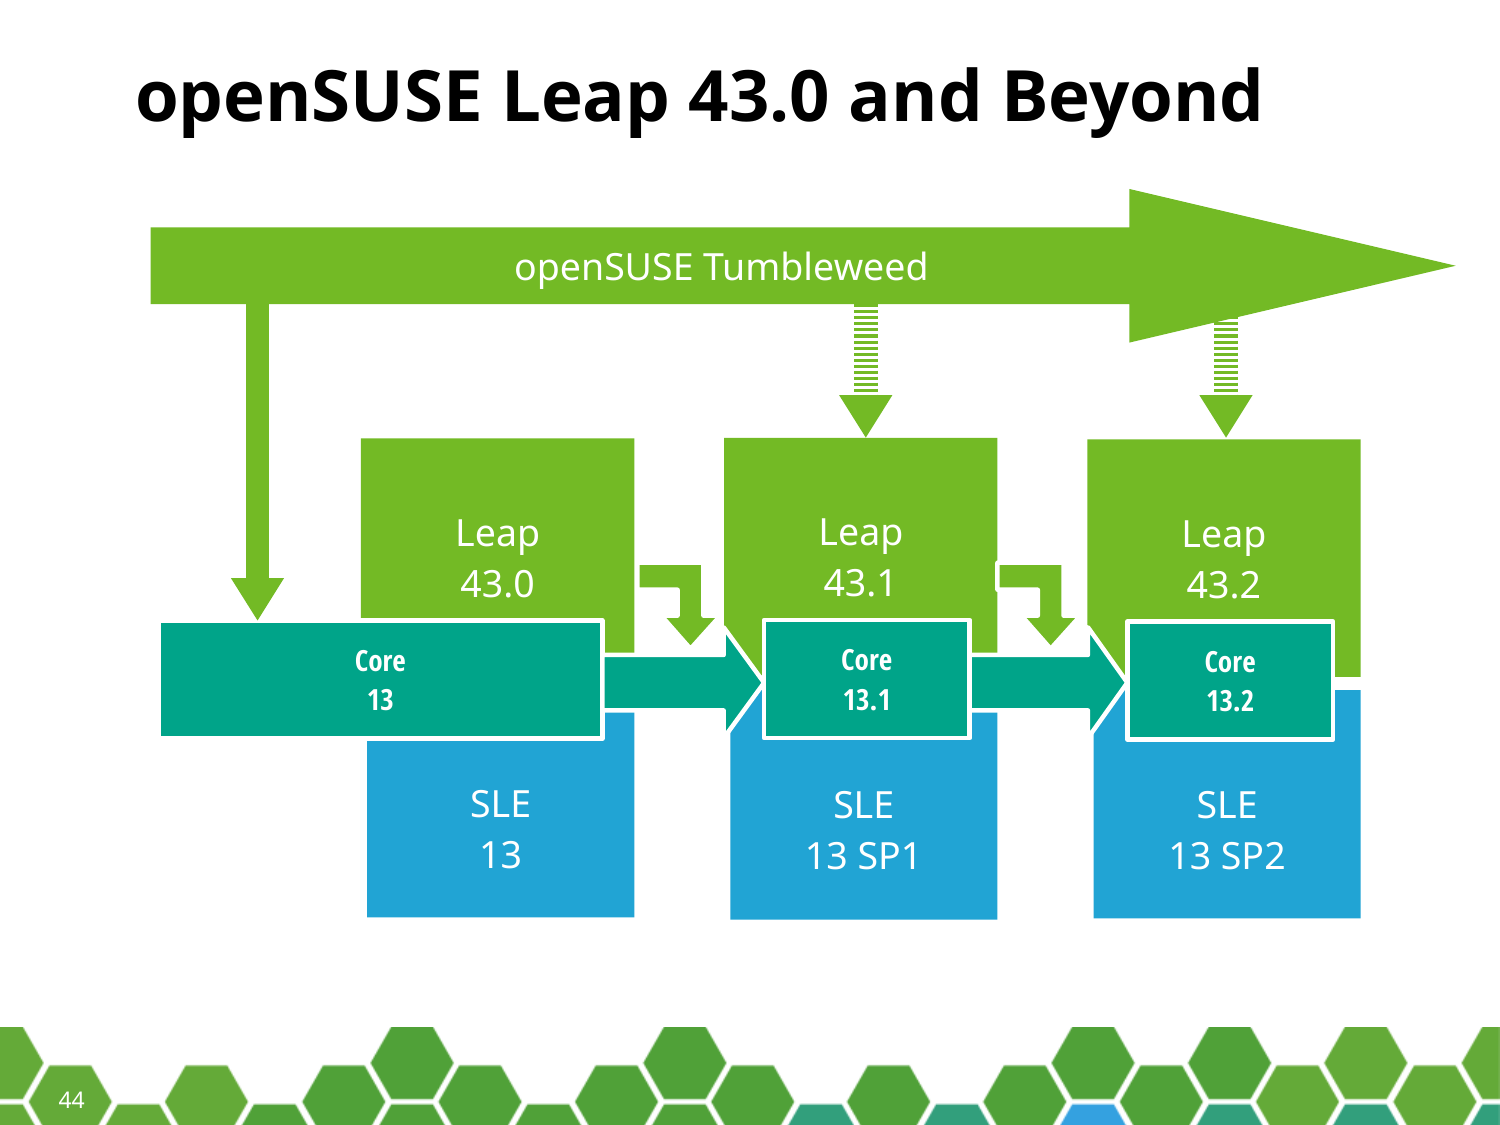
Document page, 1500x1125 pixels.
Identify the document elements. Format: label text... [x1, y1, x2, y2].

text_box Core 13.1 [764, 620, 970, 739]
text_box Core 13.2 [1127, 621, 1333, 740]
text_box SLE 13 SP2 [1093, 690, 1361, 919]
text_box Leap 43.1 [724, 437, 998, 676]
text_box SLE 13 [367, 711, 635, 918]
text_box Leap 43.0 [360, 438, 635, 654]
text_box Leap 43.2 [1087, 439, 1361, 677]
text_box SLE 13 SP1 [730, 688, 998, 920]
text_box [637, 562, 721, 649]
text_box openSUSE Tumbleweed [150, 188, 1456, 343]
picture [0, 1027, 1500, 1125]
title openSUSE Leap 43.0 and Beyond [135, 12, 1372, 175]
text_box [969, 627, 1128, 739]
text_box [602, 627, 765, 739]
text_box Core 13 [158, 620, 603, 739]
text_box [997, 562, 1081, 649]
